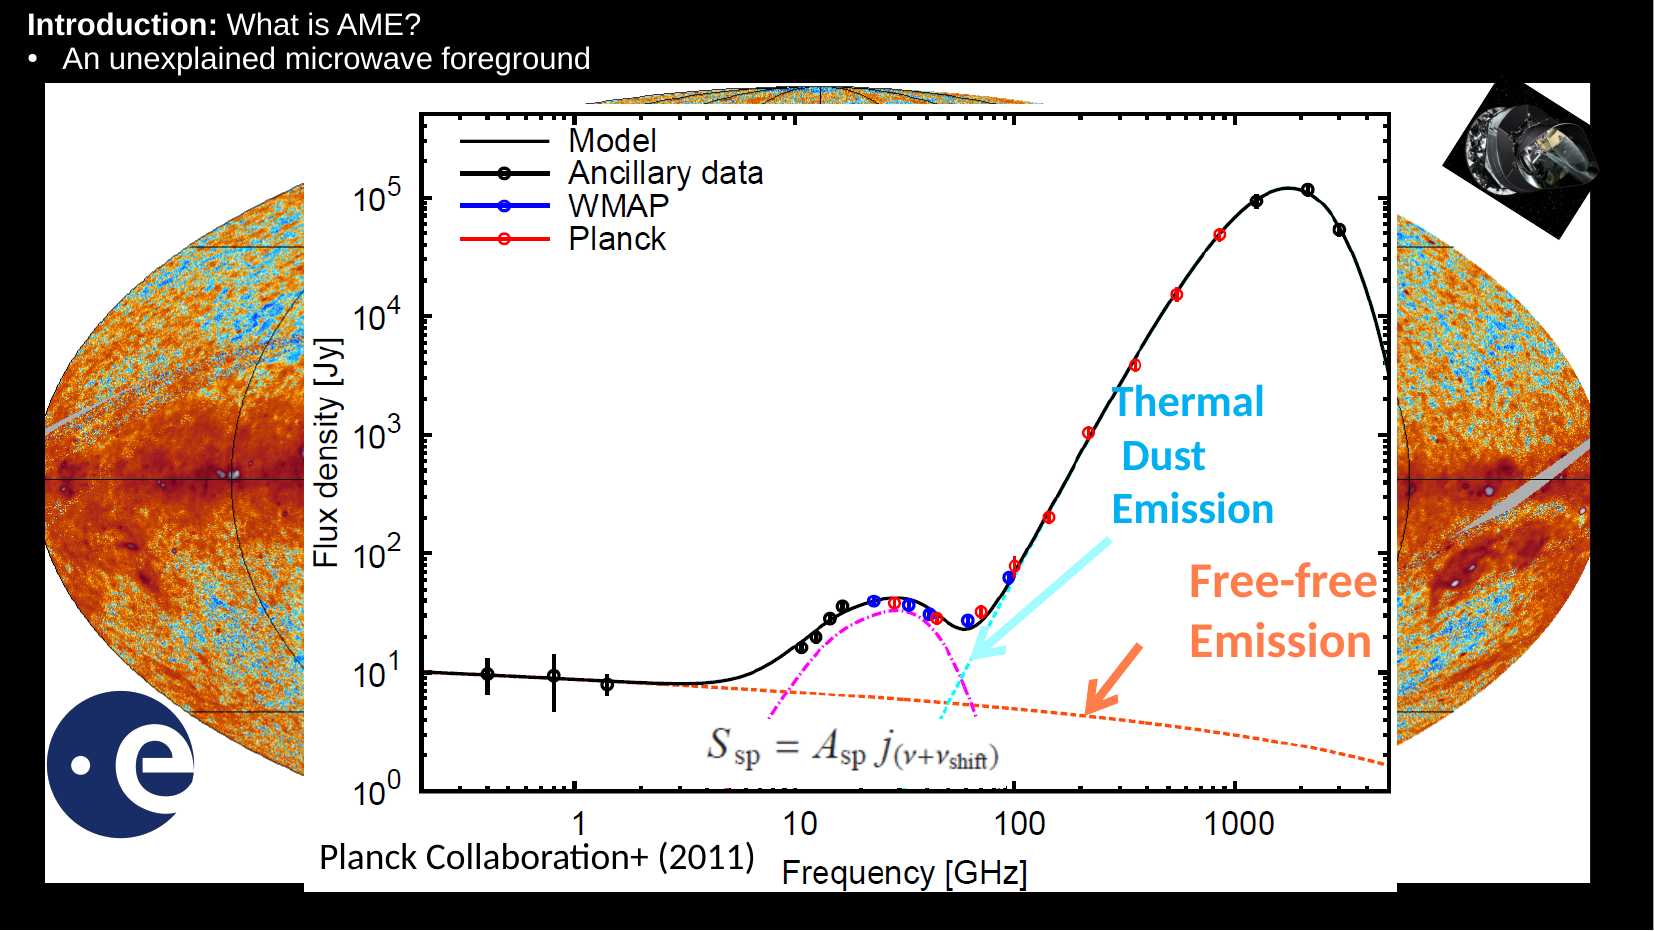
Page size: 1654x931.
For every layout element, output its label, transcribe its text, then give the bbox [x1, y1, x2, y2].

text_box Planck Collaboration+ (2011) [304, 824, 771, 885]
text_box Introduction: What is AME? An unexplained microwave foreground [12, 0, 1411, 119]
text_box Free-free Emission [1170, 540, 1394, 676]
picture [1498, 69, 1515, 77]
list [1334, 77, 1630, 931]
picture [45, 104, 1334, 892]
text_box Thermal Dust Emission [1096, 364, 1350, 541]
